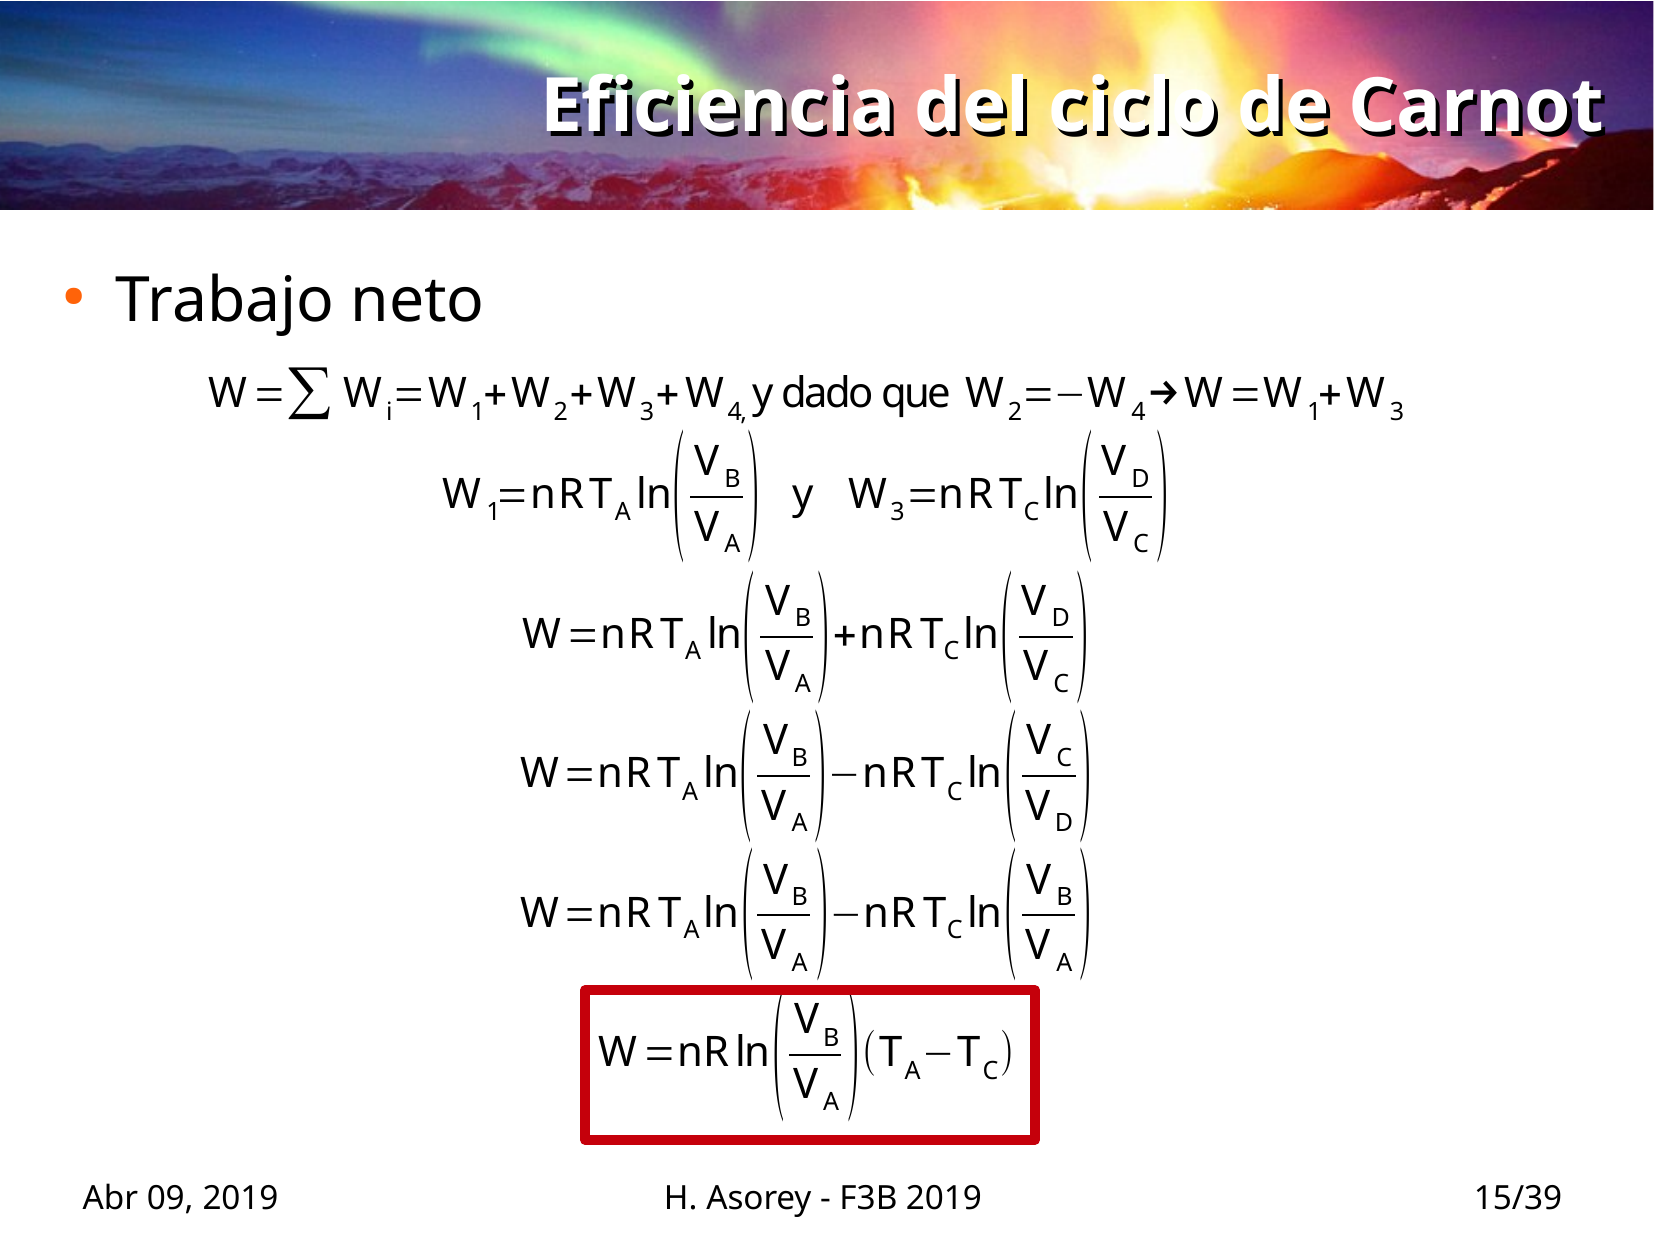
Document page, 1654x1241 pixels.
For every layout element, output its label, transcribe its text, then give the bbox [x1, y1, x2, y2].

title Eficiencia del ciclo de Carnot [45, 15, 1606, 191]
chart [590, 995, 1030, 1124]
chart [201, 364, 1409, 1124]
picture [0, 1, 1654, 210]
list Trabajo neto [45, 255, 1606, 1156]
